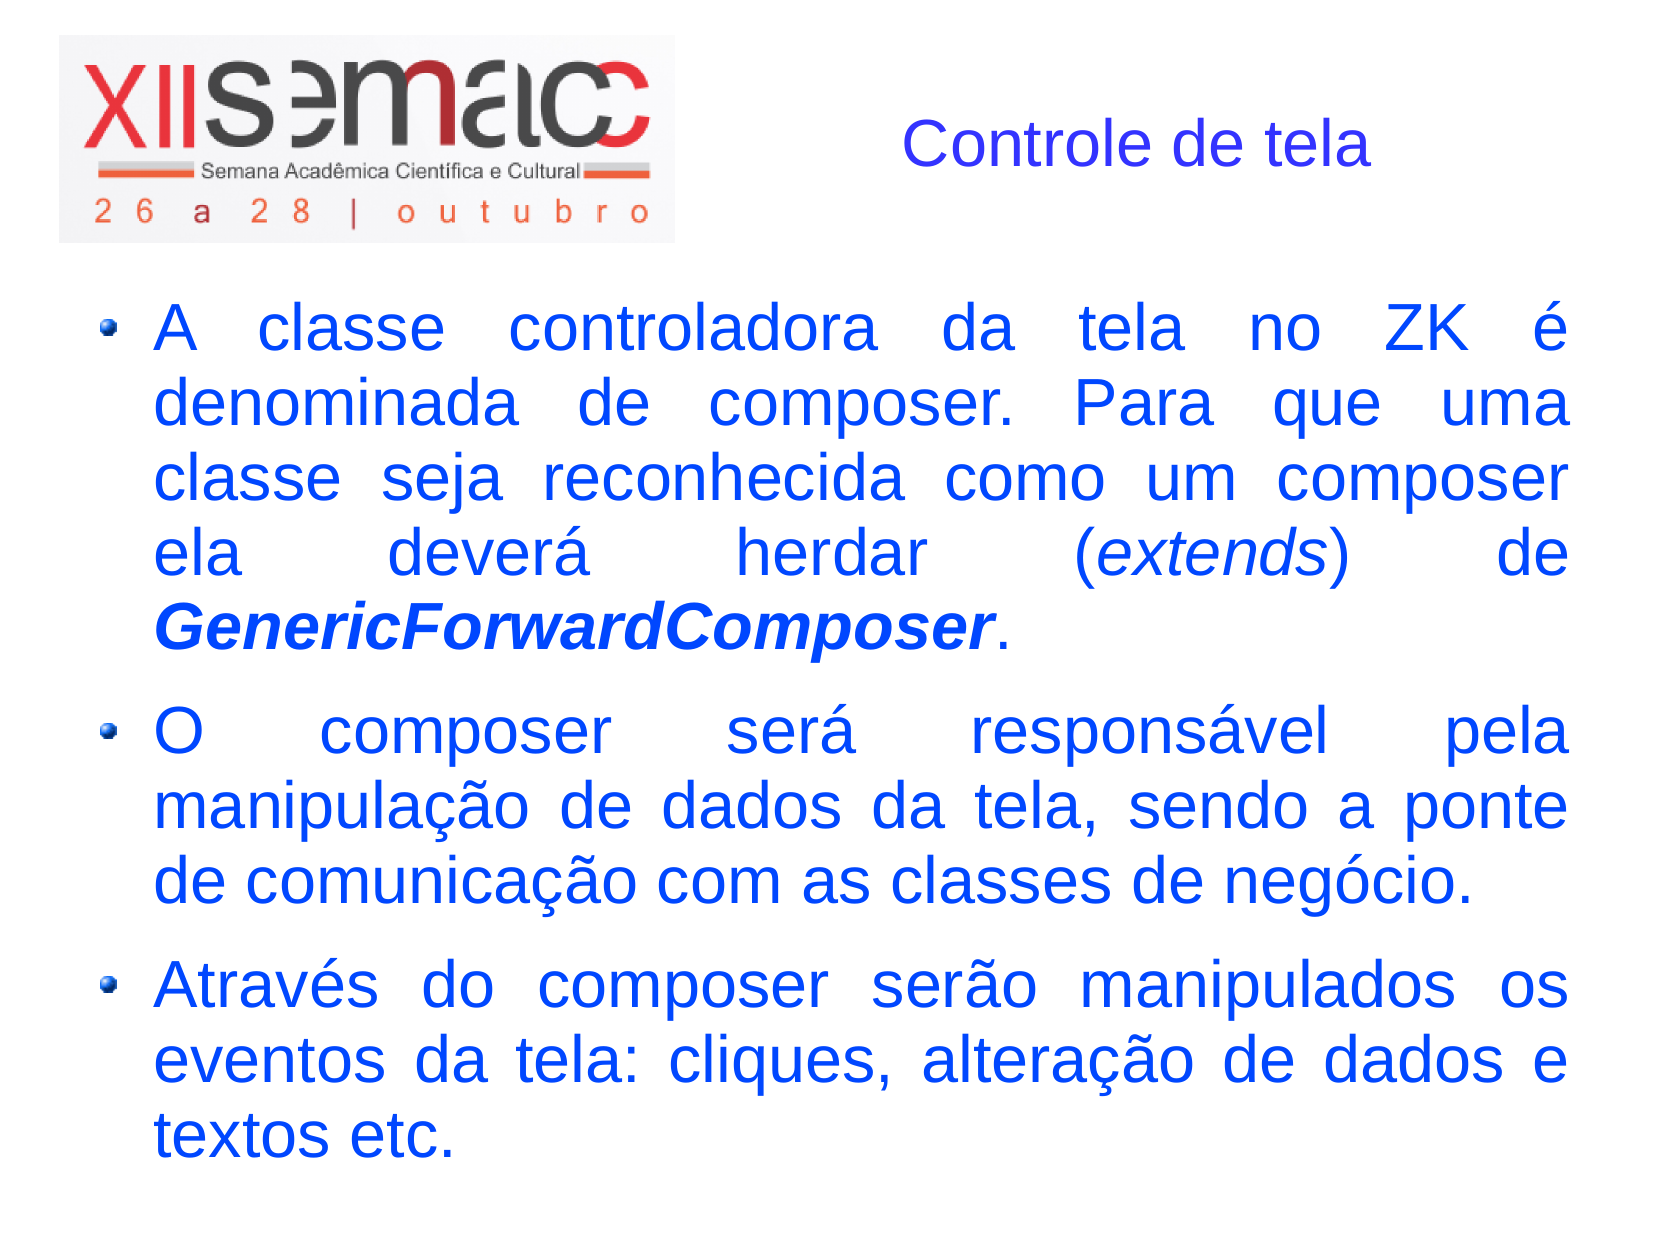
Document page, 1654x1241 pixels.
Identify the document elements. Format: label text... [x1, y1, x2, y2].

list A classe controladora da tela no ZK é denominada de composer. Para que uma classe seja reconhecida como um composer ela deverá herdar (extends) de GenericForwardComposer. O composer será responsável pela manipulação de dados da tela, sendo a ponte de comunicação com as classes de negócio. Através do composer serão manipulados os eventos da tela: cliques, alteração de dados e textos etc. [82, 290, 1571, 1172]
picture [59, 35, 675, 243]
title Controle de tela [679, 49, 1595, 237]
